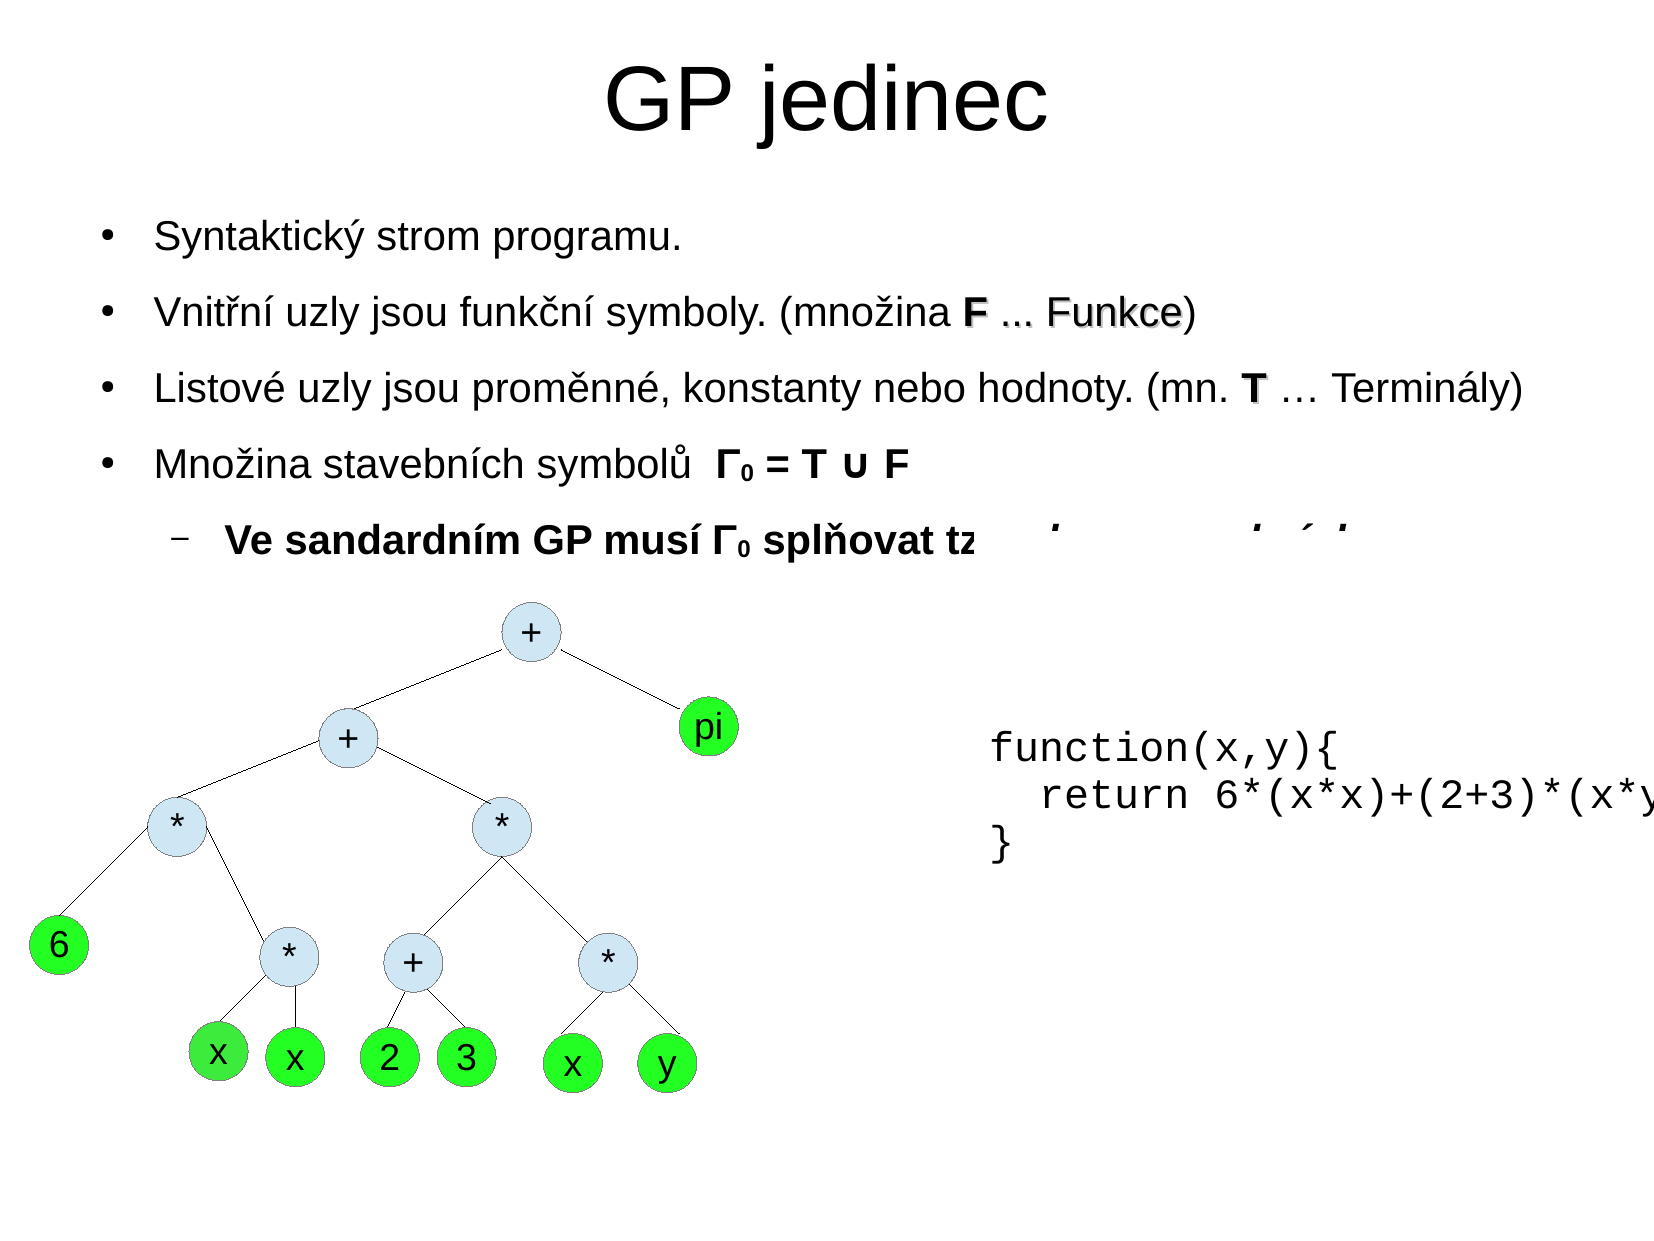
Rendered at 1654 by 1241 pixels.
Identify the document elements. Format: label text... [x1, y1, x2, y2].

text_box * [578, 933, 638, 993]
text_box x [543, 1033, 603, 1093]
text_box x [265, 1027, 325, 1087]
text_box pi [679, 696, 739, 756]
text_box 2 [360, 1027, 420, 1087]
text_box + [501, 602, 562, 662]
text_box 3 [437, 1027, 497, 1087]
title GP jedinec [82, 47, 1571, 150]
text_box * [259, 927, 319, 987]
text_box + [383, 933, 443, 993]
text_box * [147, 797, 207, 857]
text_box function(x,y){ return 6*(x*x)+(2+3)*(x*y)+pi; } [974, 531, 1477, 1063]
text_box + [318, 708, 379, 768]
text_box x [188, 1021, 249, 1081]
text_box 6 [29, 915, 89, 975]
text_box y [637, 1033, 697, 1093]
list Syntaktický strom programu. Vnitřní uzly jsou funkční symboly. (množina F ... Funkce) Listové uzly jsou proměnné, konstanty nebo hodnoty. (mn. T … Terminály) Množina stavebních symbolů Γ0 = T ∪ F Ve sandardním GP musí Γ0 splňovat tzv. closure podmínku [82, 212, 1571, 1145]
text_box * [472, 797, 532, 857]
